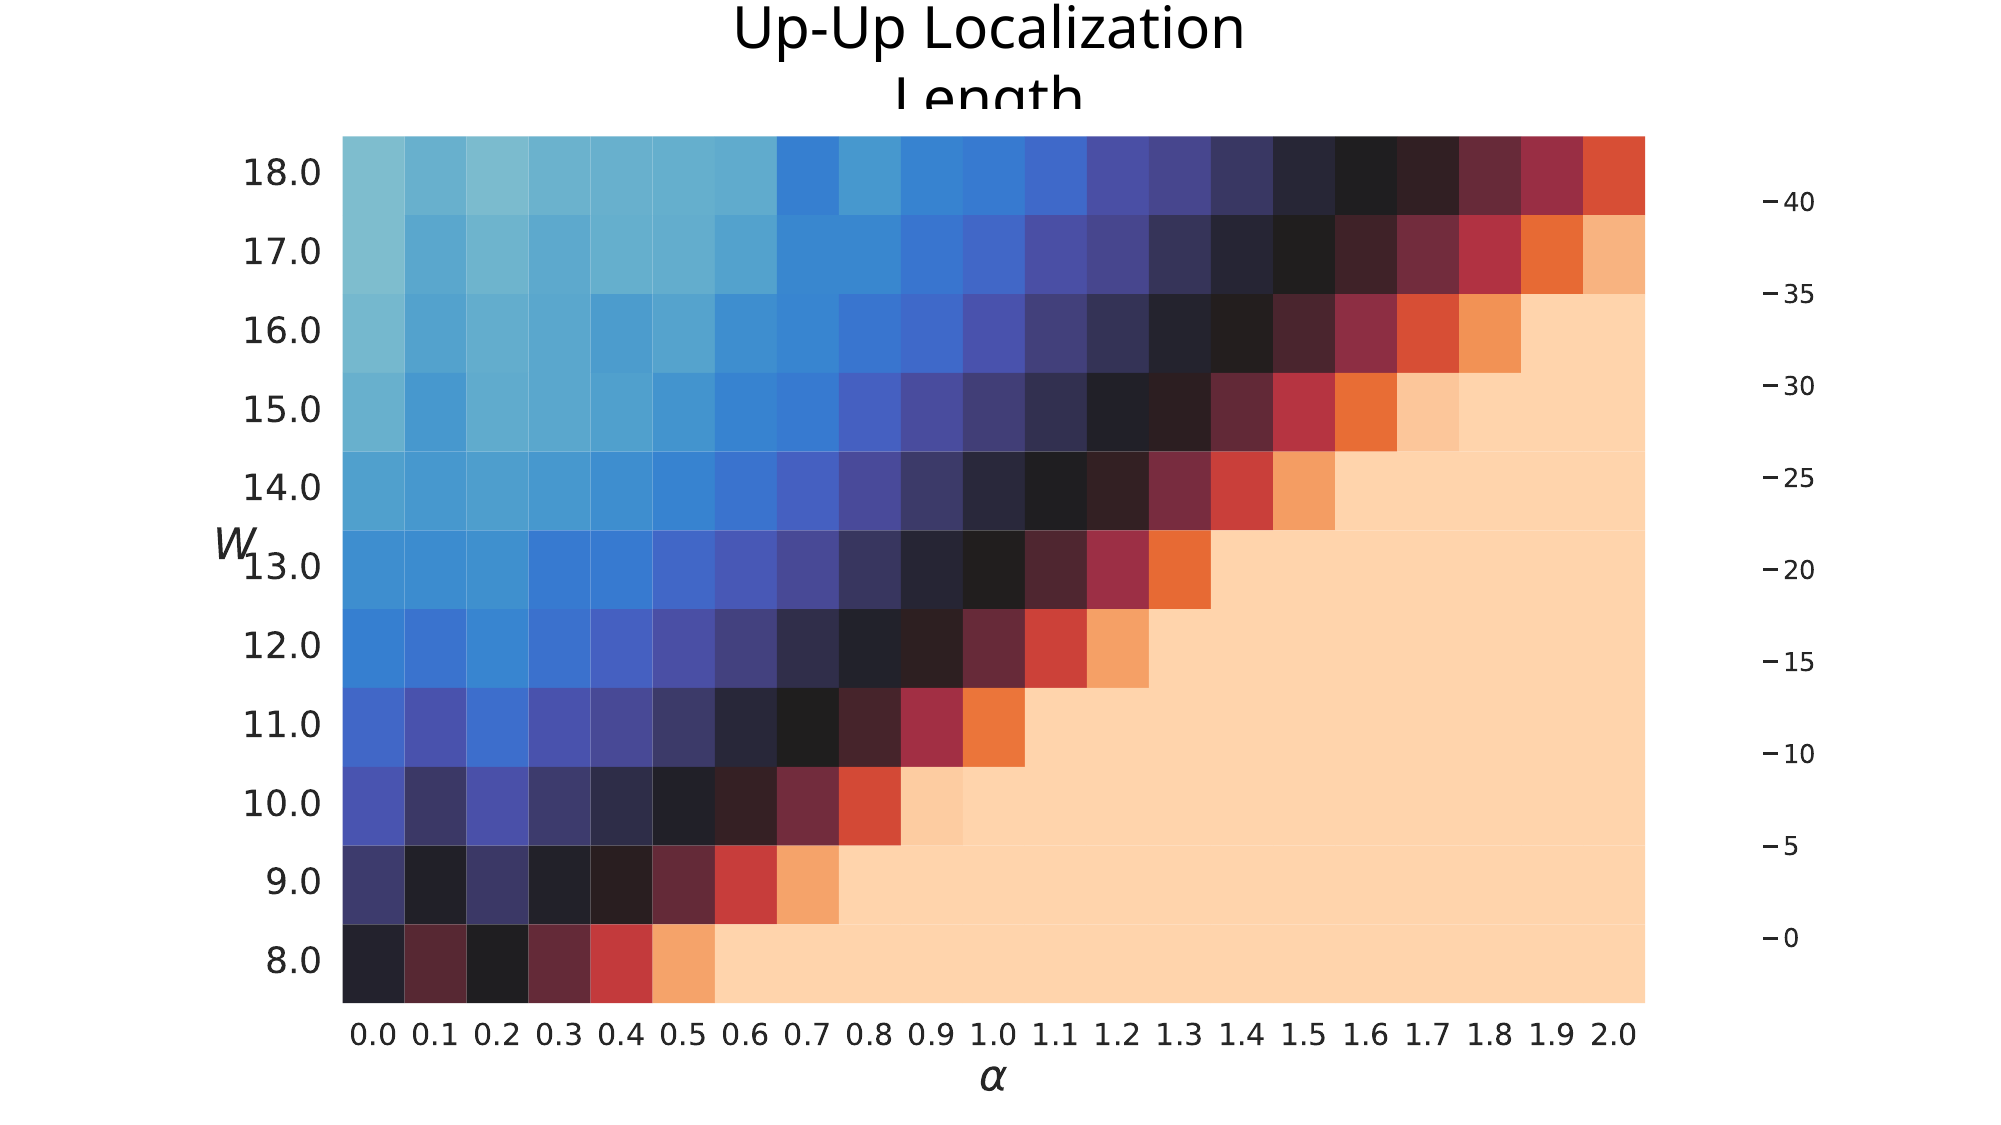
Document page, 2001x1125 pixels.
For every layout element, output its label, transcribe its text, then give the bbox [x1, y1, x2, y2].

title Up-Up Localization Length [639, 17, 1340, 108]
picture [185, 109, 1999, 1125]
